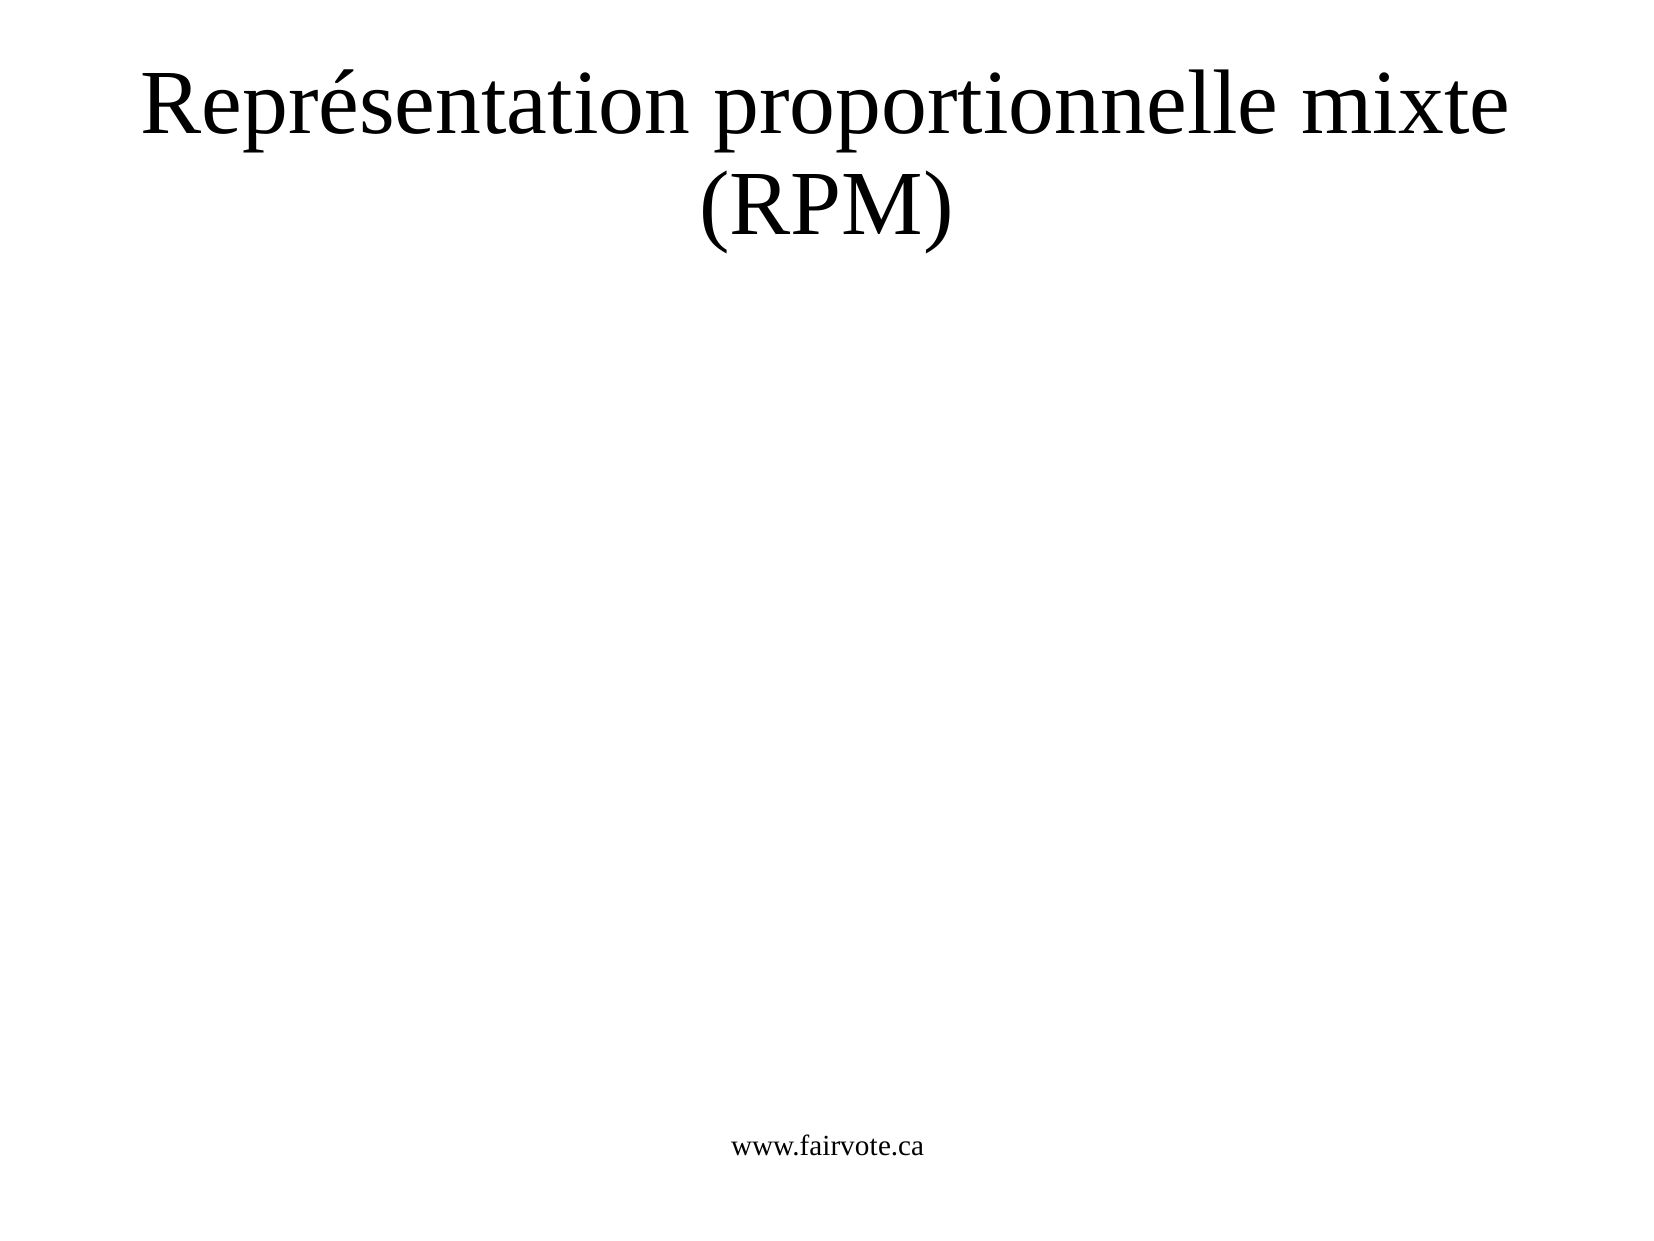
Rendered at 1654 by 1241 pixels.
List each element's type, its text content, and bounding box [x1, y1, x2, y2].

title Représentation proportionnelle mixte (RPM) [82, 49, 1571, 257]
